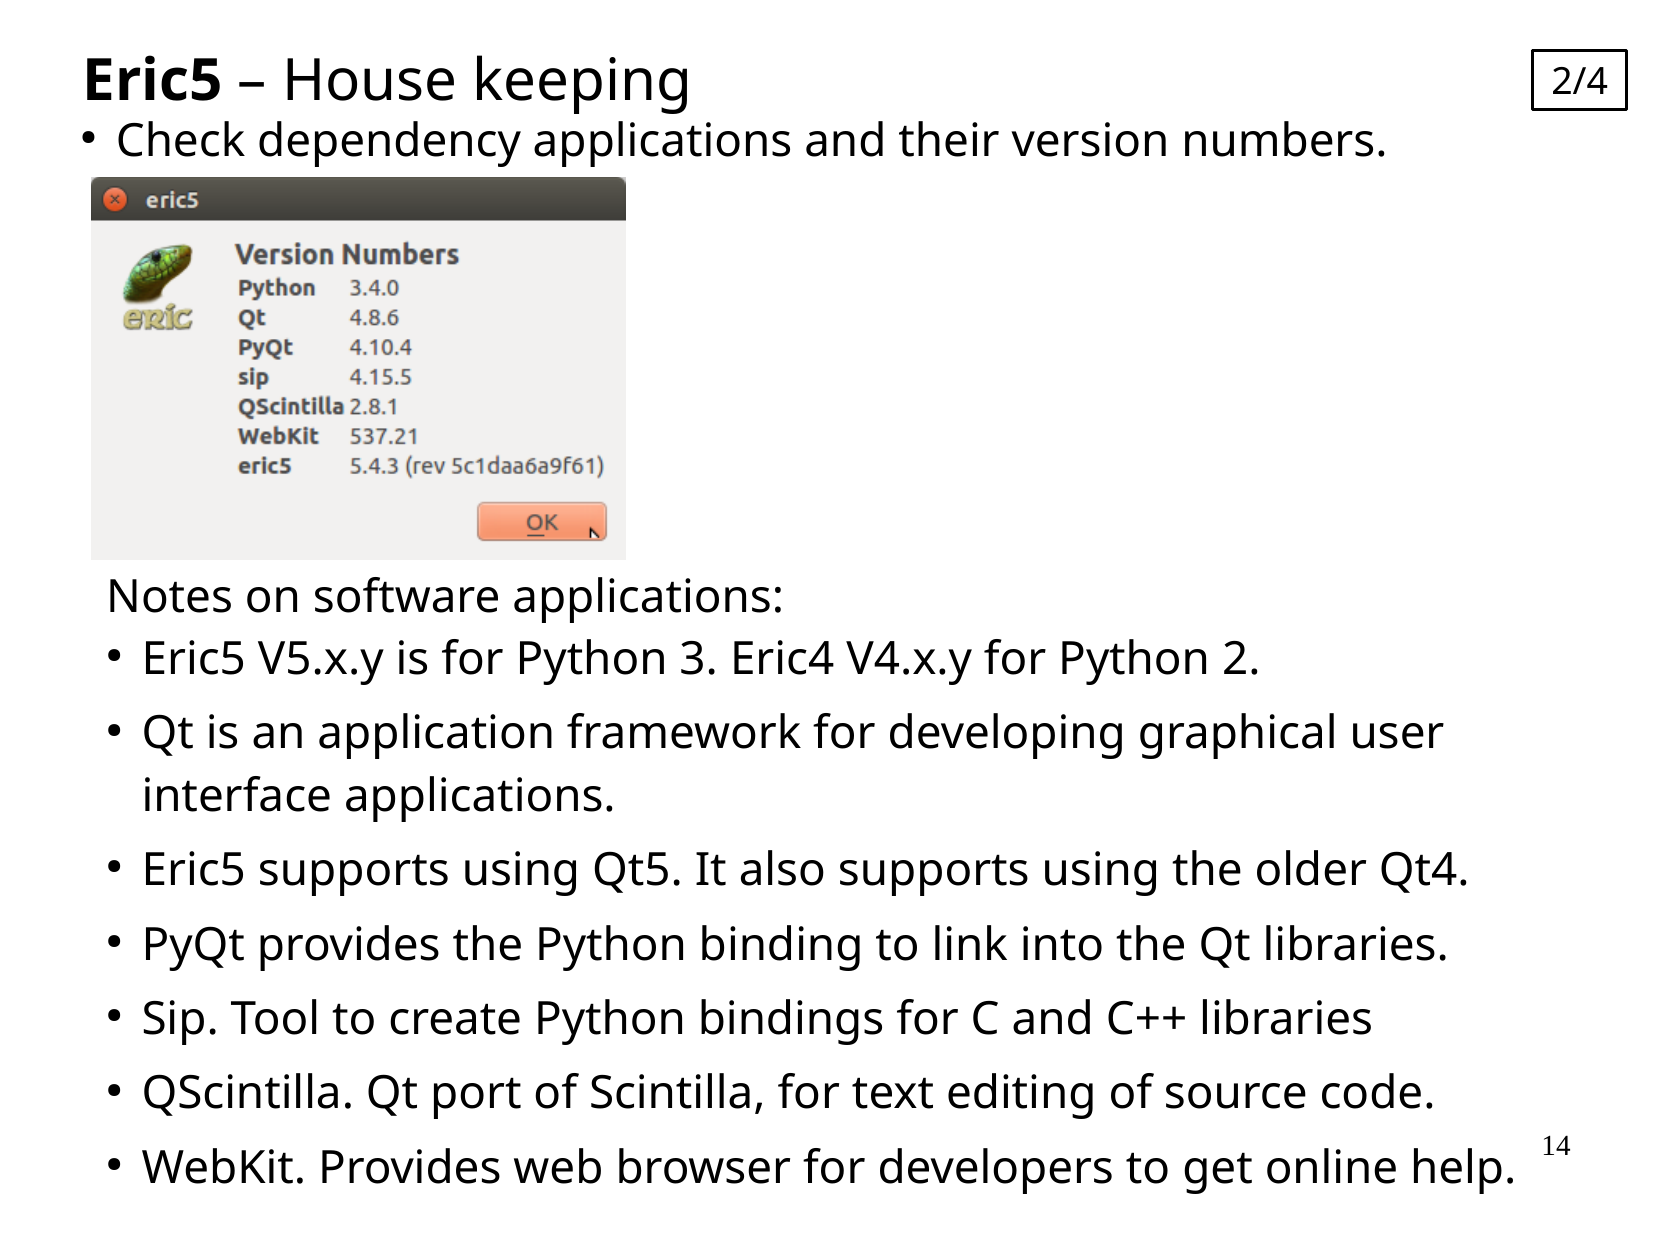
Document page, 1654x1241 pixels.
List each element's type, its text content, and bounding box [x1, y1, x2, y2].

text_box 2/4 [1532, 50, 1627, 110]
title Eric5 – House keeping [82, 39, 1571, 96]
picture [91, 182, 626, 560]
text_box Check dependency applications and their version numbers. [80, 96, 1569, 182]
text_box Notes on software applications: Eric5 V5.x.y is for Python 3. Eric4 V4.x.y for Python 2. Qt is an application framework for developing graphical user interface applications. Eric5 supports using Qt5. It also supports using the older Qt4. PyQt provides the Python binding to link into the Qt libraries. Sip. Tool to create Python bindings for C and C++ libraries QScintilla. Qt port of Scintilla, for text editing of source code. WebKit. Provides web browser for developers to get online help. [106, 561, 1595, 1199]
